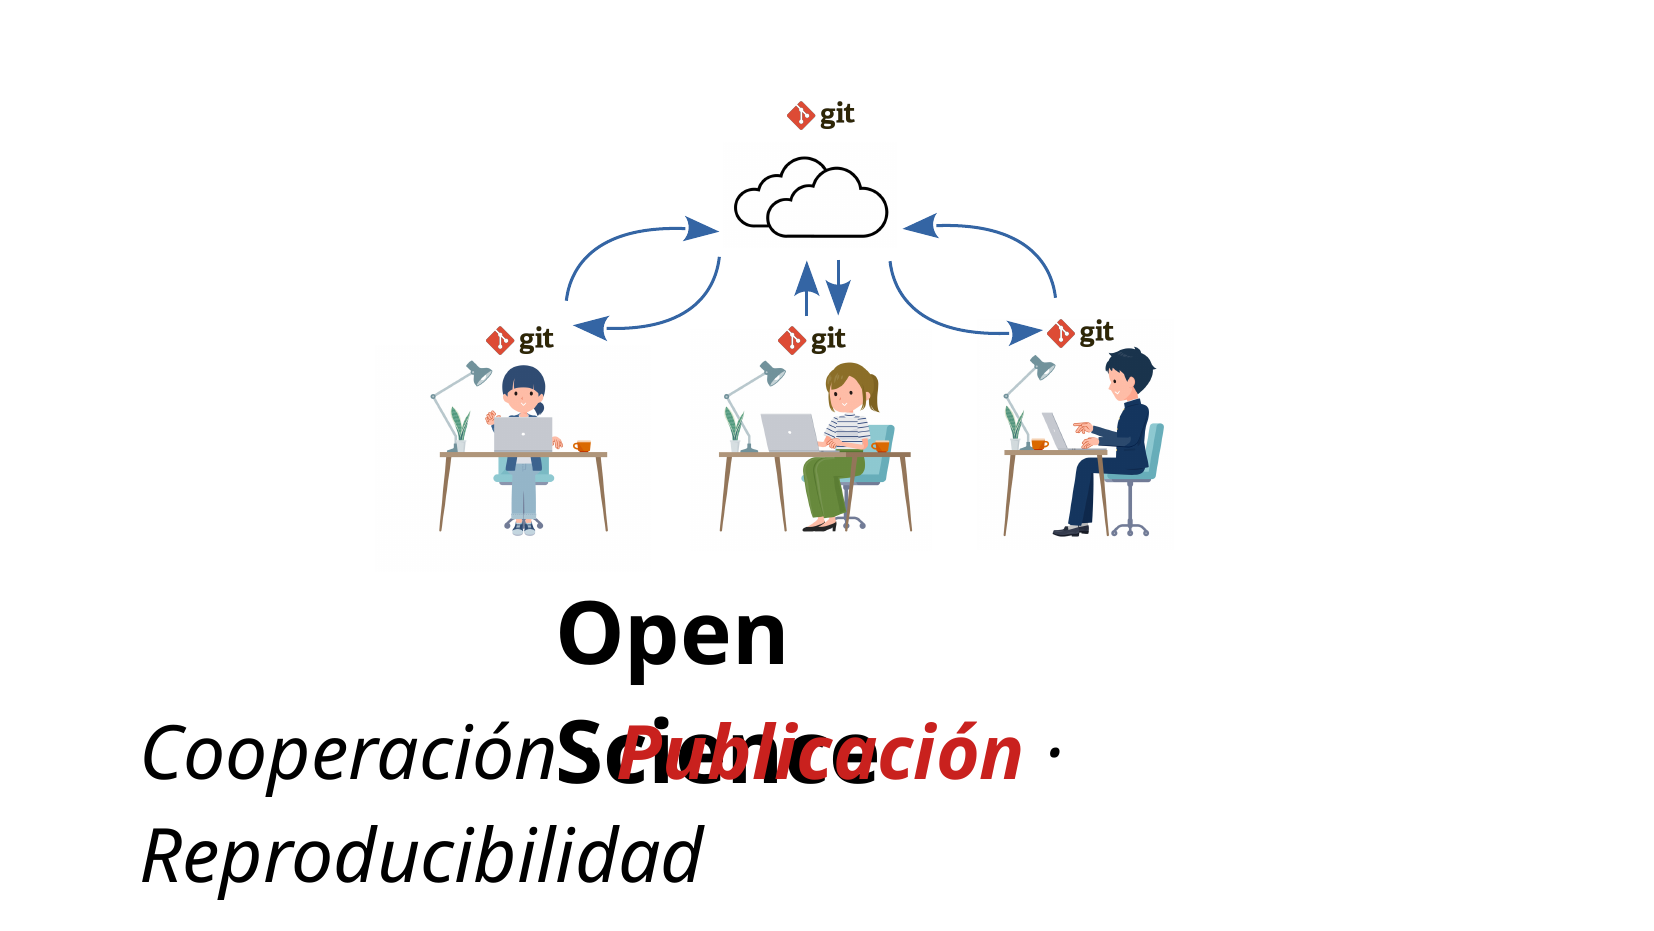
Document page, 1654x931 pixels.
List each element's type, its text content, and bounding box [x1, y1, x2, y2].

text_box Cooperación · Publicación · Reproducibilidad [124, 692, 1529, 784]
picture [977, 319, 1174, 550]
text_box Open Science [540, 563, 1114, 671]
picture [375, 326, 651, 572]
picture [690, 326, 932, 551]
picture [787, 101, 855, 130]
picture [723, 142, 897, 248]
